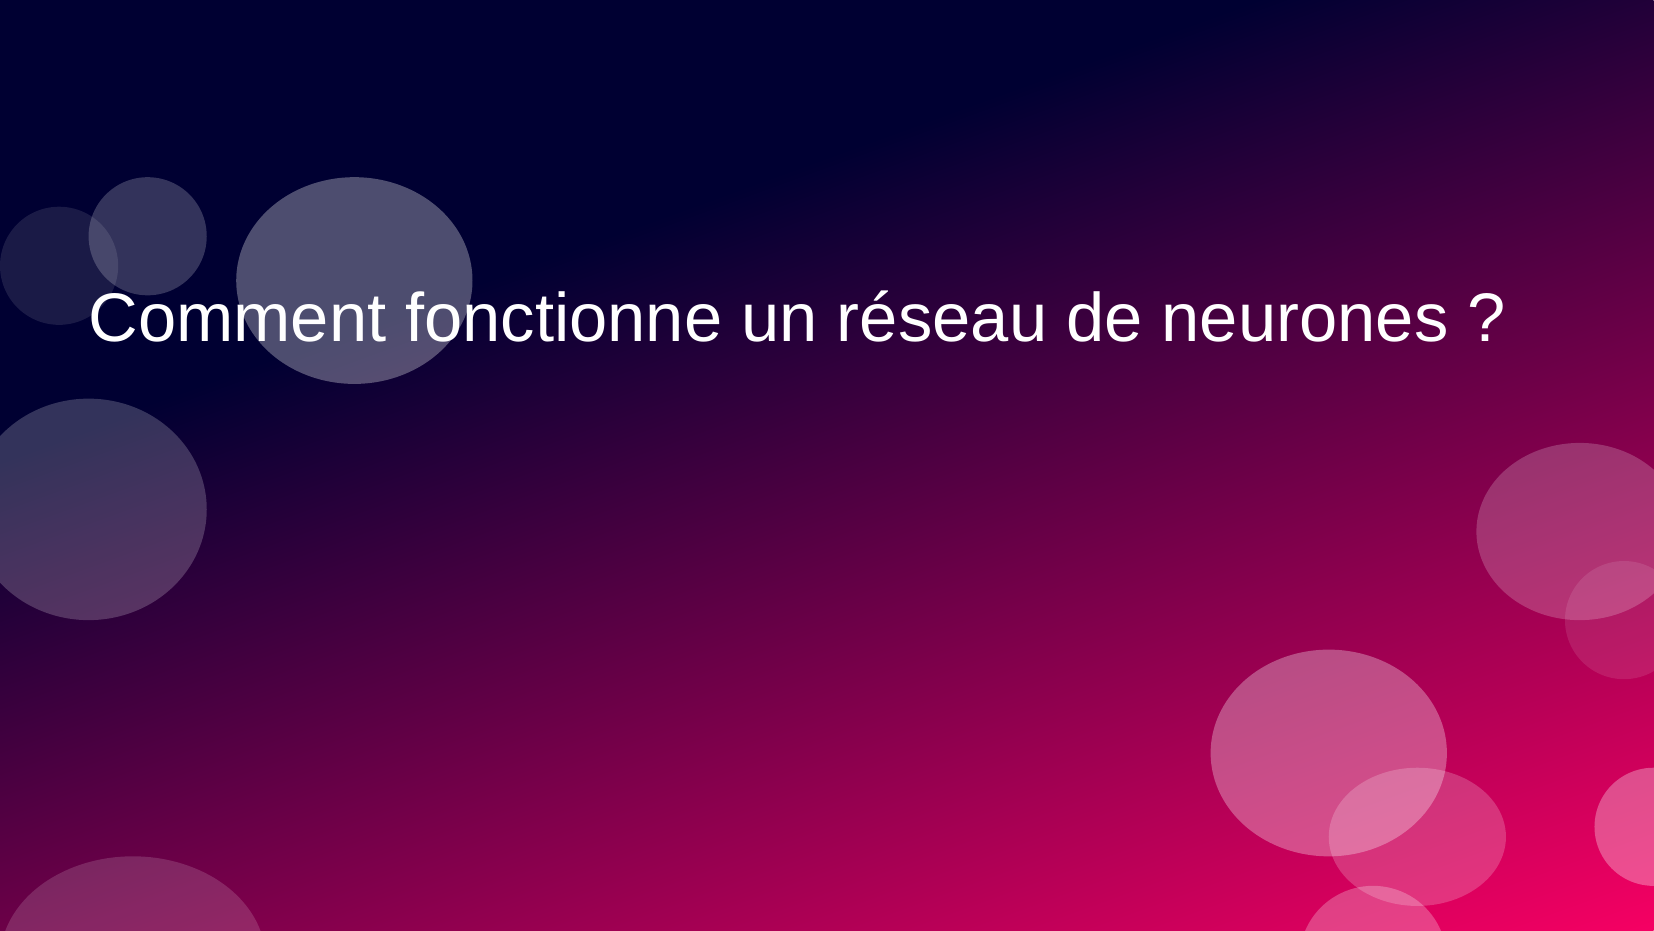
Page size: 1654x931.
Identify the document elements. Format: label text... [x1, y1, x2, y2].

title Comment fonctionne un réseau de neurones ? [88, 236, 1565, 399]
